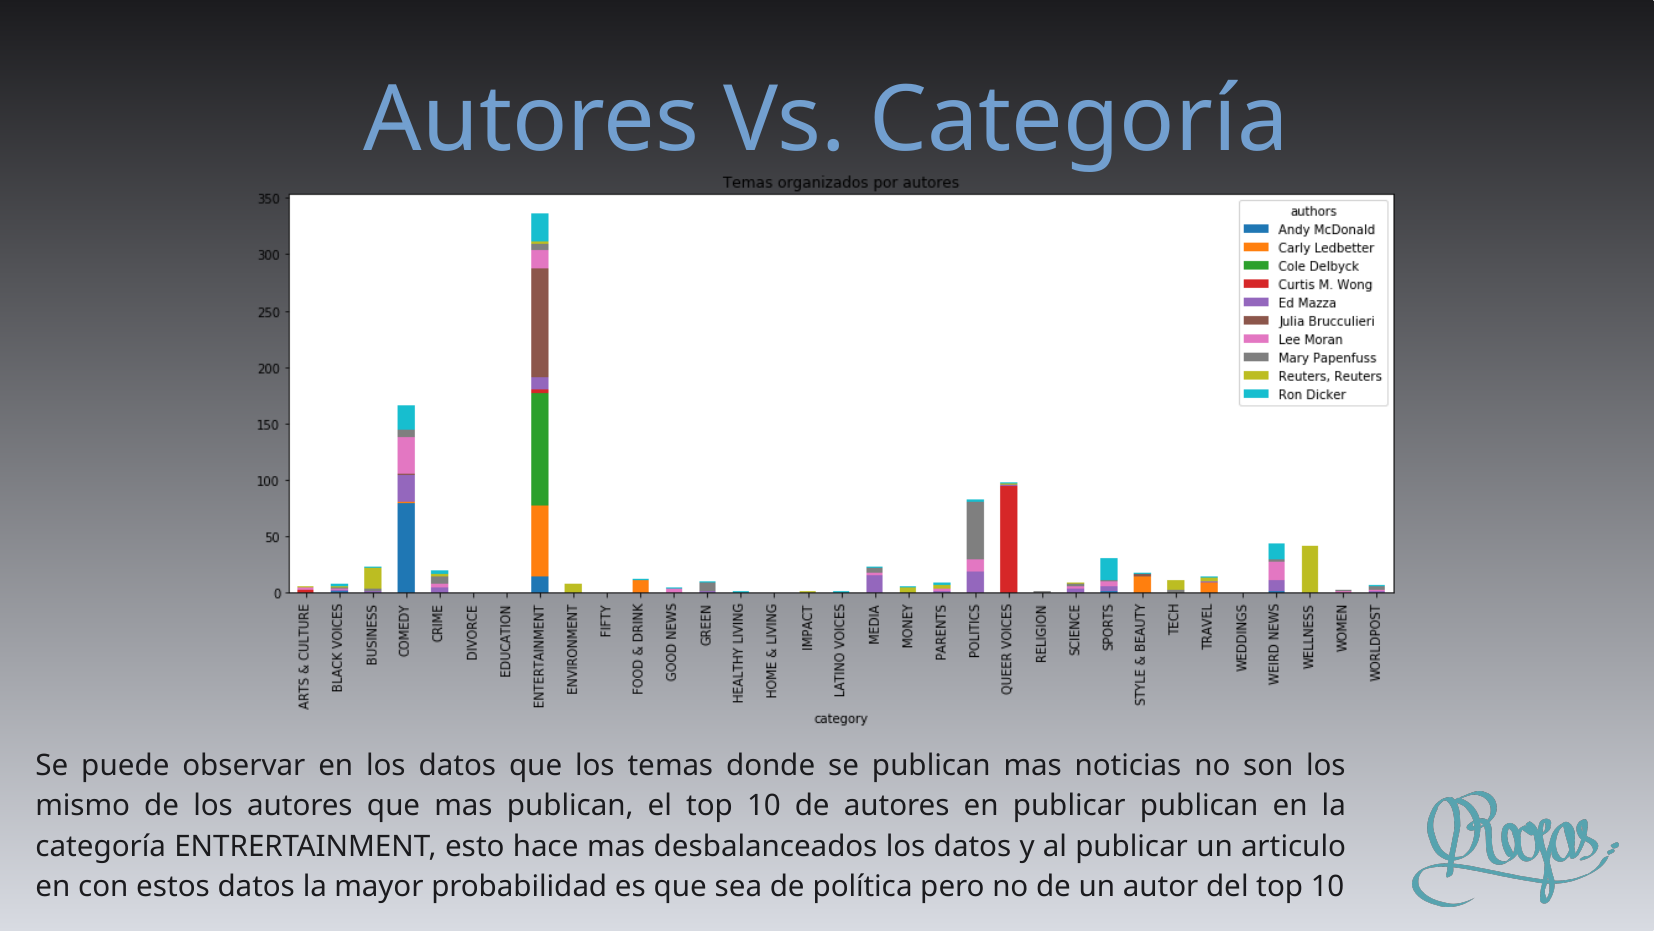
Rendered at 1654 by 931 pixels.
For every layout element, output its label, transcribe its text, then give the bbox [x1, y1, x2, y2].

picture [1412, 791, 1619, 907]
title Autores Vs. Categoría [82, 37, 1571, 193]
picture [248, 167, 1406, 733]
list Se puede observar en los datos que los temas donde se publican mas noticias no son los mismo de los autores que mas publican, el top 10 de autores en publicar publican en la categoría ENTRERTAINMENT, esto hace mas desbalanceados los datos y al publicar un articulo en con estos datos la mayor probabilidad es que sea de política pero no de un autor del top 10 [35, 744, 1347, 917]
